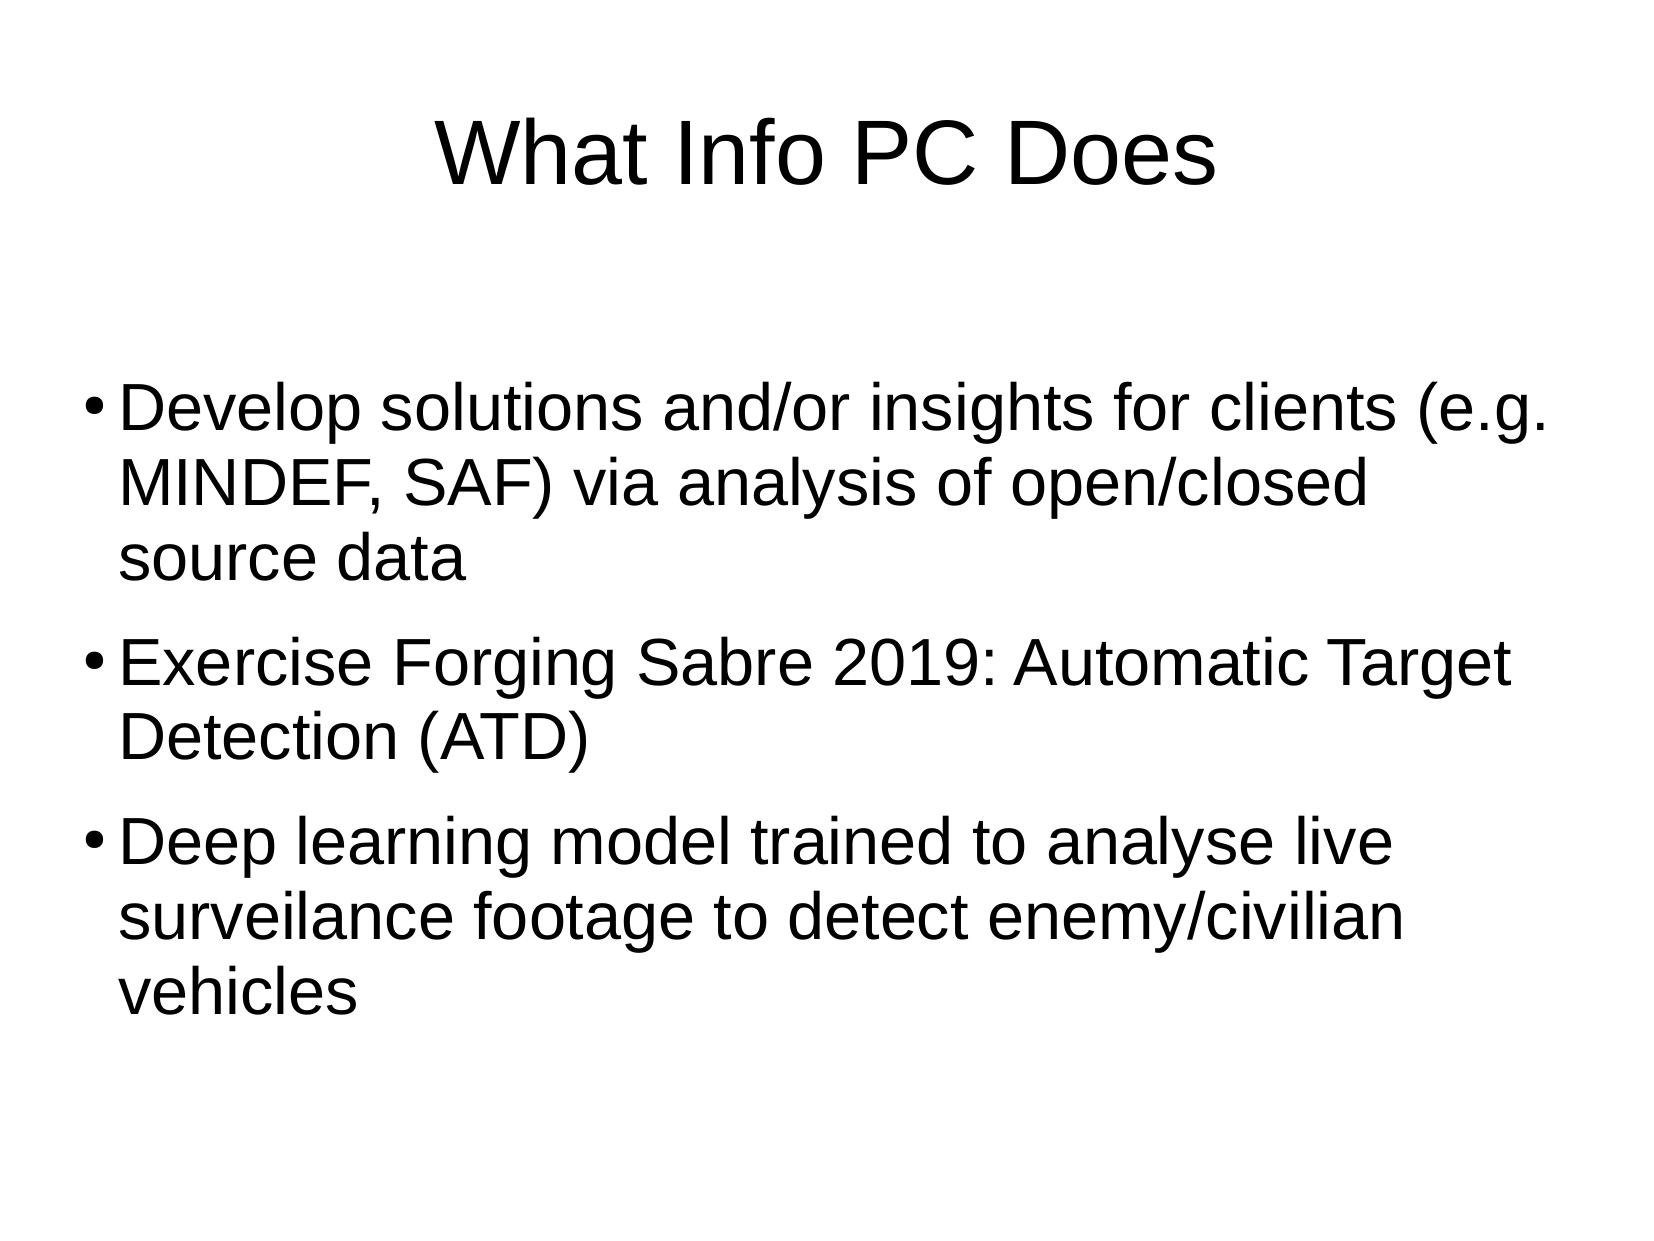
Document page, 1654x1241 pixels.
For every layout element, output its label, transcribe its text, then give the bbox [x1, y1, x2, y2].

subtitle Develop solutions and/or insights for clients (e.g. MINDEF, SAF) via analysis of open/closed source data Exercise Forging Sabre 2019: Automatic Target Detection (ATD) Deep learning model trained to analyse live surveilance footage to detect enemy/civilian vehicles [82, 290, 1571, 1109]
title What Info PC Does [82, 49, 1571, 257]
